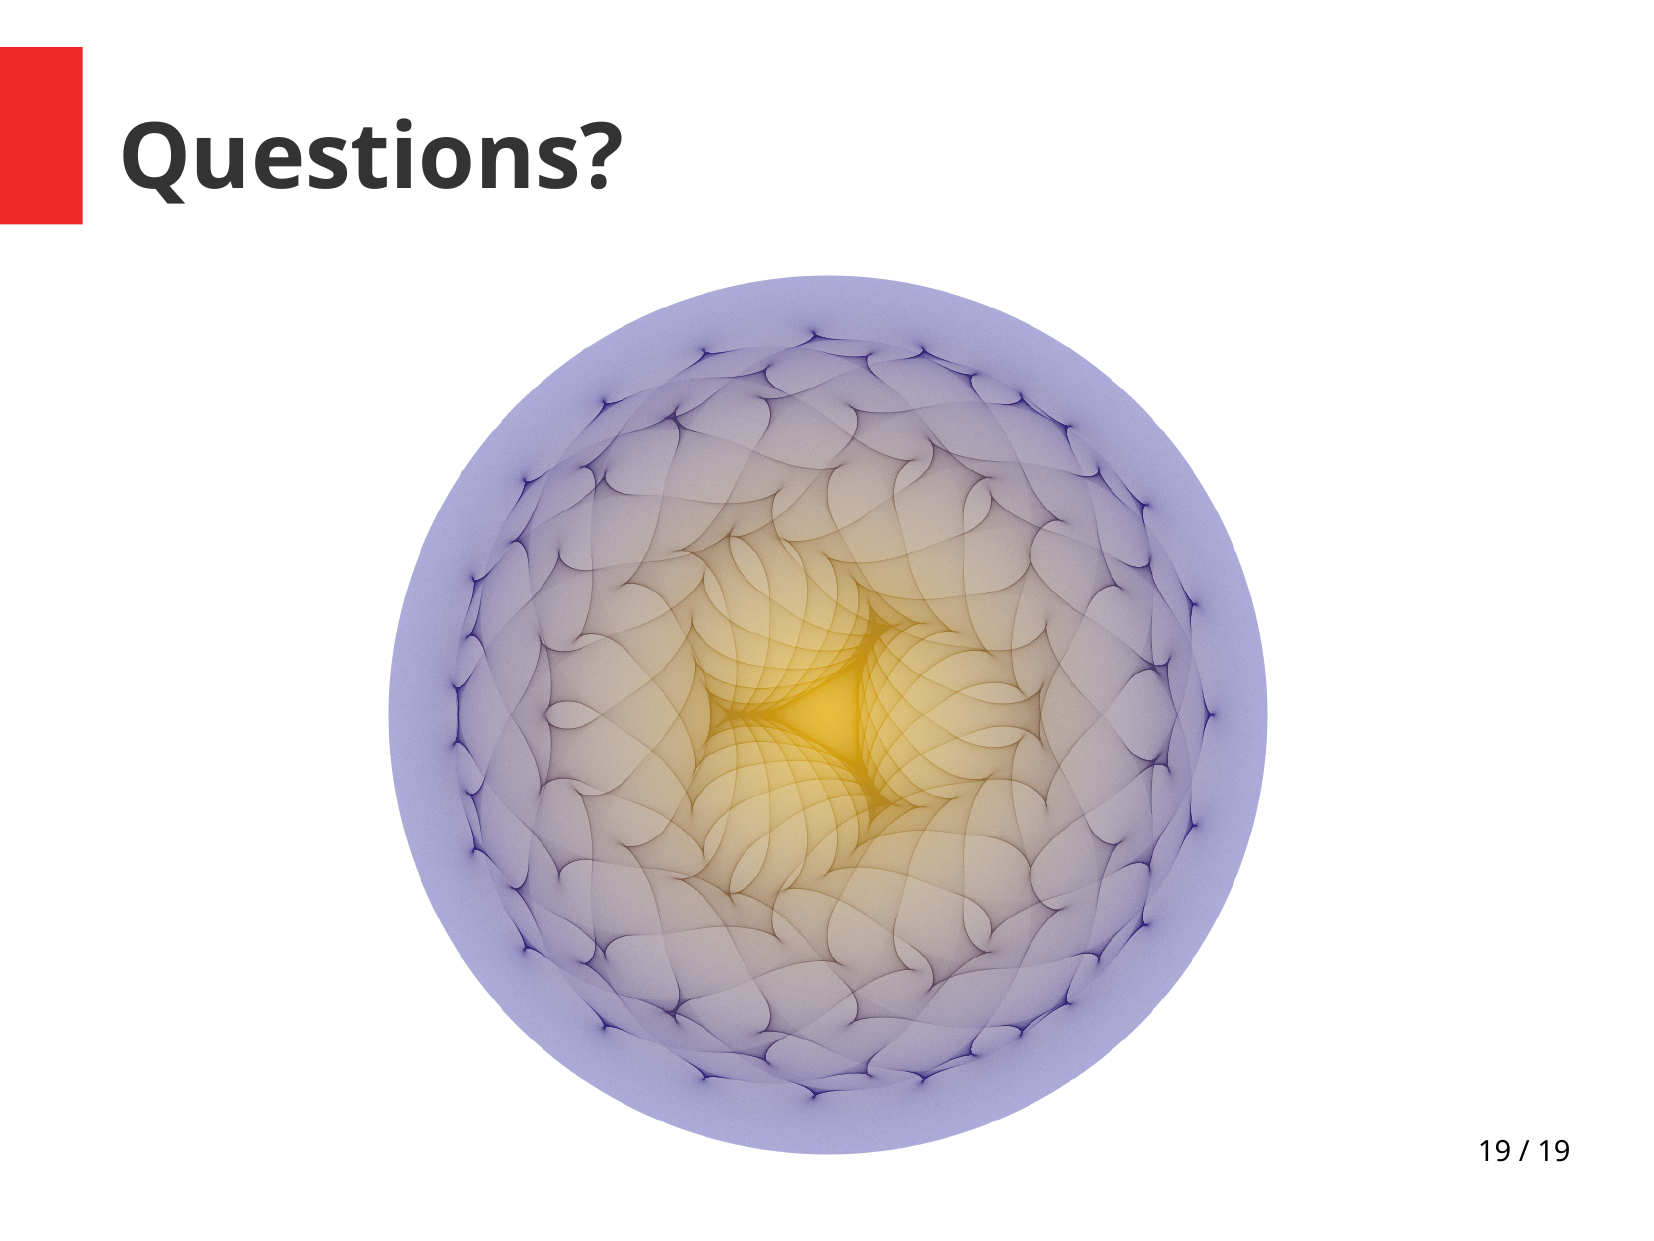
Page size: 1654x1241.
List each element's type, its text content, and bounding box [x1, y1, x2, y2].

picture [339, 226, 1315, 1202]
title Questions? [118, 49, 1571, 257]
